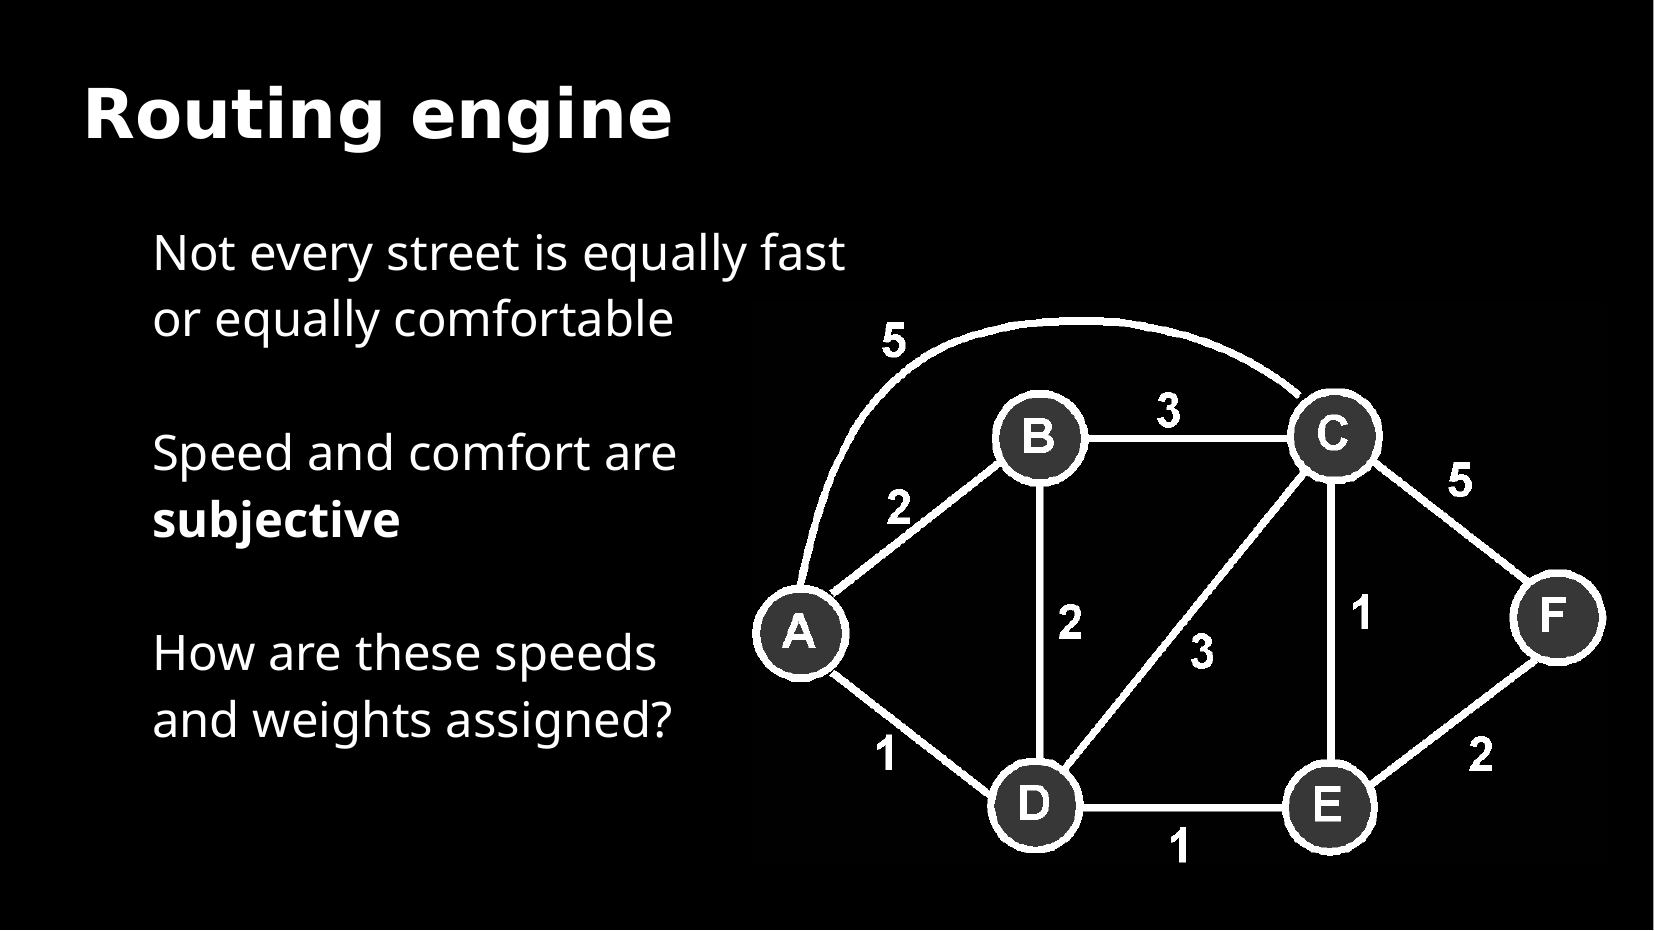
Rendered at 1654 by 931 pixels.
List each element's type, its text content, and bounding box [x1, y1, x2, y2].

title Routing engine [82, 37, 1571, 193]
list Not every street is equally fast or equally comfortable Speed and comfort are subjective How are these speeds and weights assigned? [82, 217, 1571, 758]
picture [752, 301, 1607, 863]
